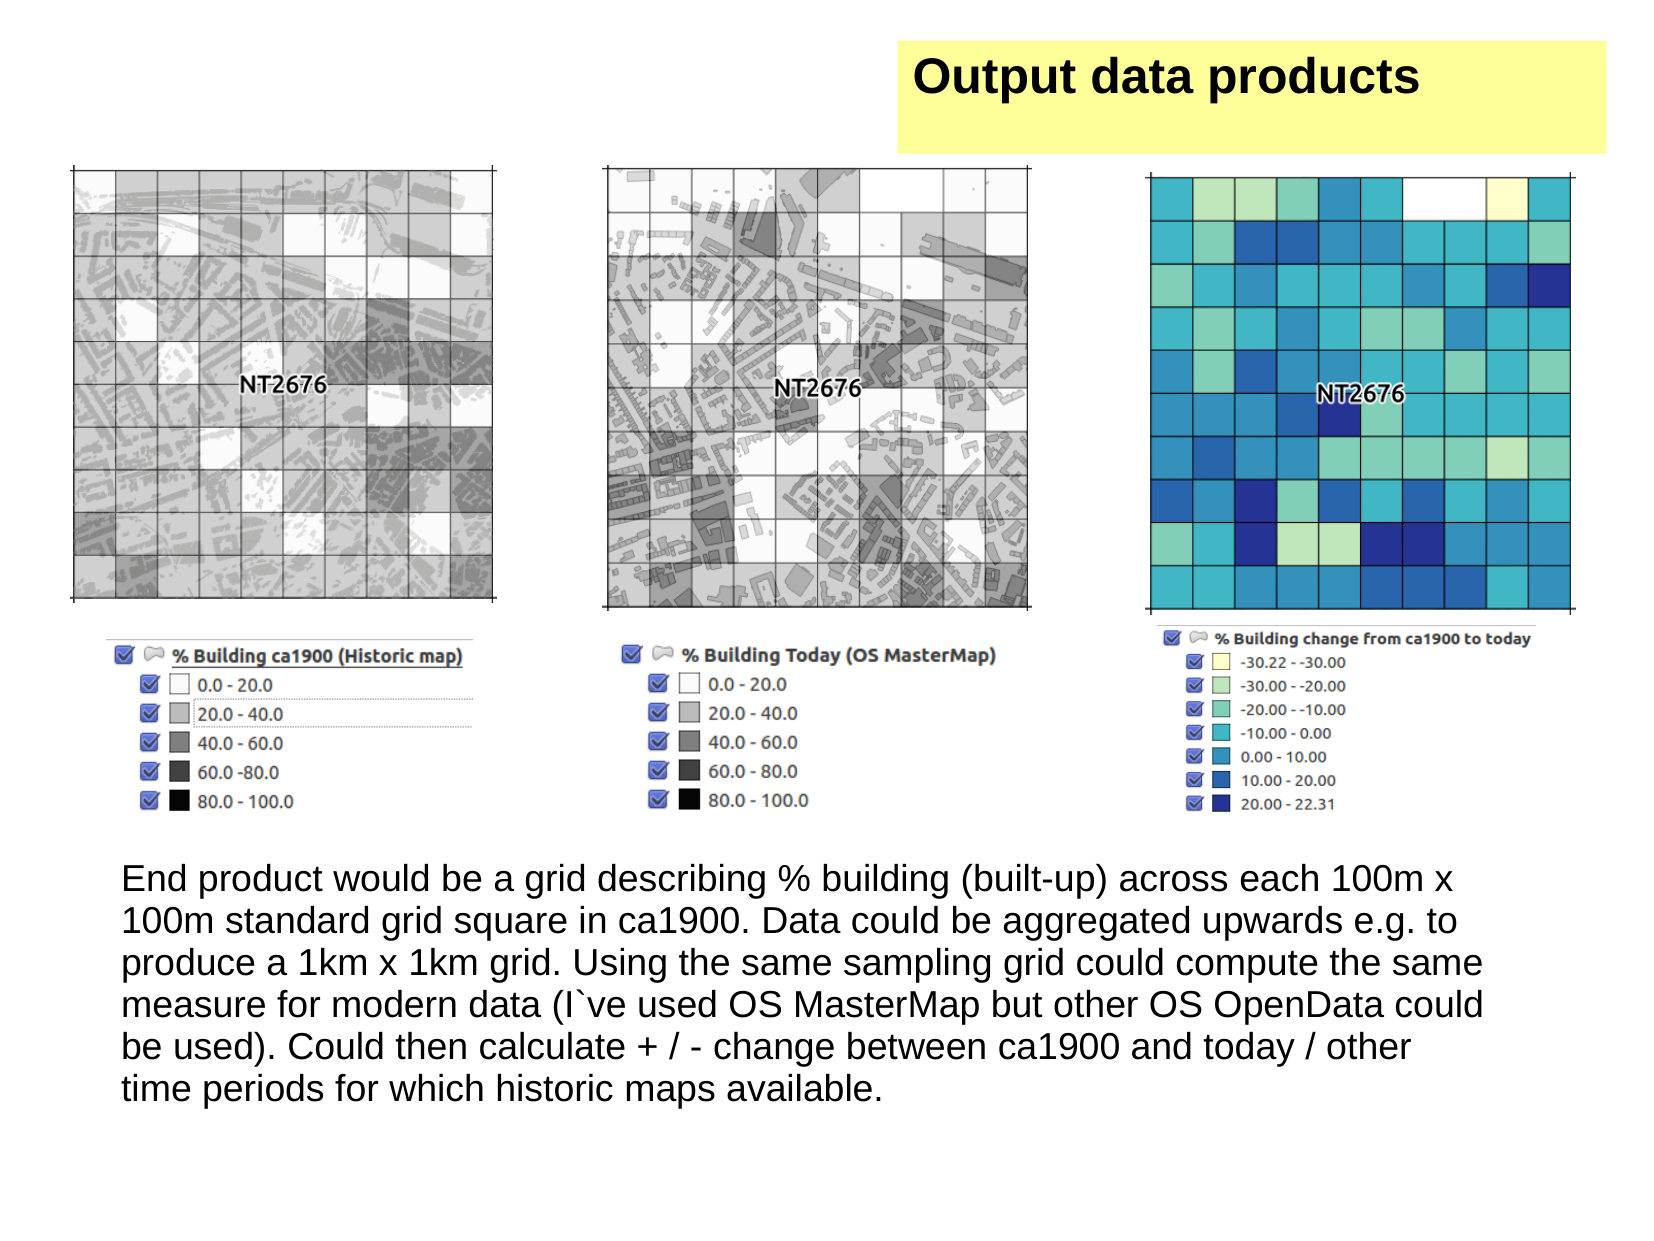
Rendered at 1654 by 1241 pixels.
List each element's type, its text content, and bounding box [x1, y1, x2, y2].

picture [602, 165, 1032, 611]
picture [614, 637, 1004, 815]
picture [70, 165, 497, 603]
picture [1145, 172, 1576, 615]
picture [1157, 625, 1536, 815]
picture [106, 639, 473, 815]
text_box End product would be a grid describing % building (built-up) across each 100m x 100m standard grid square in ca1900. Data could be aggregated upwards e.g. to produce a 1km x 1km grid. Using the same sampling grid could compute the same measure for modern data (I`ve used OS MasterMap but other OS OpenData could be used). Could then calculate + / - change between ca1900 and today / other time periods for which historic maps available. [106, 850, 1501, 1160]
text_box Output data products [897, 40, 1607, 154]
